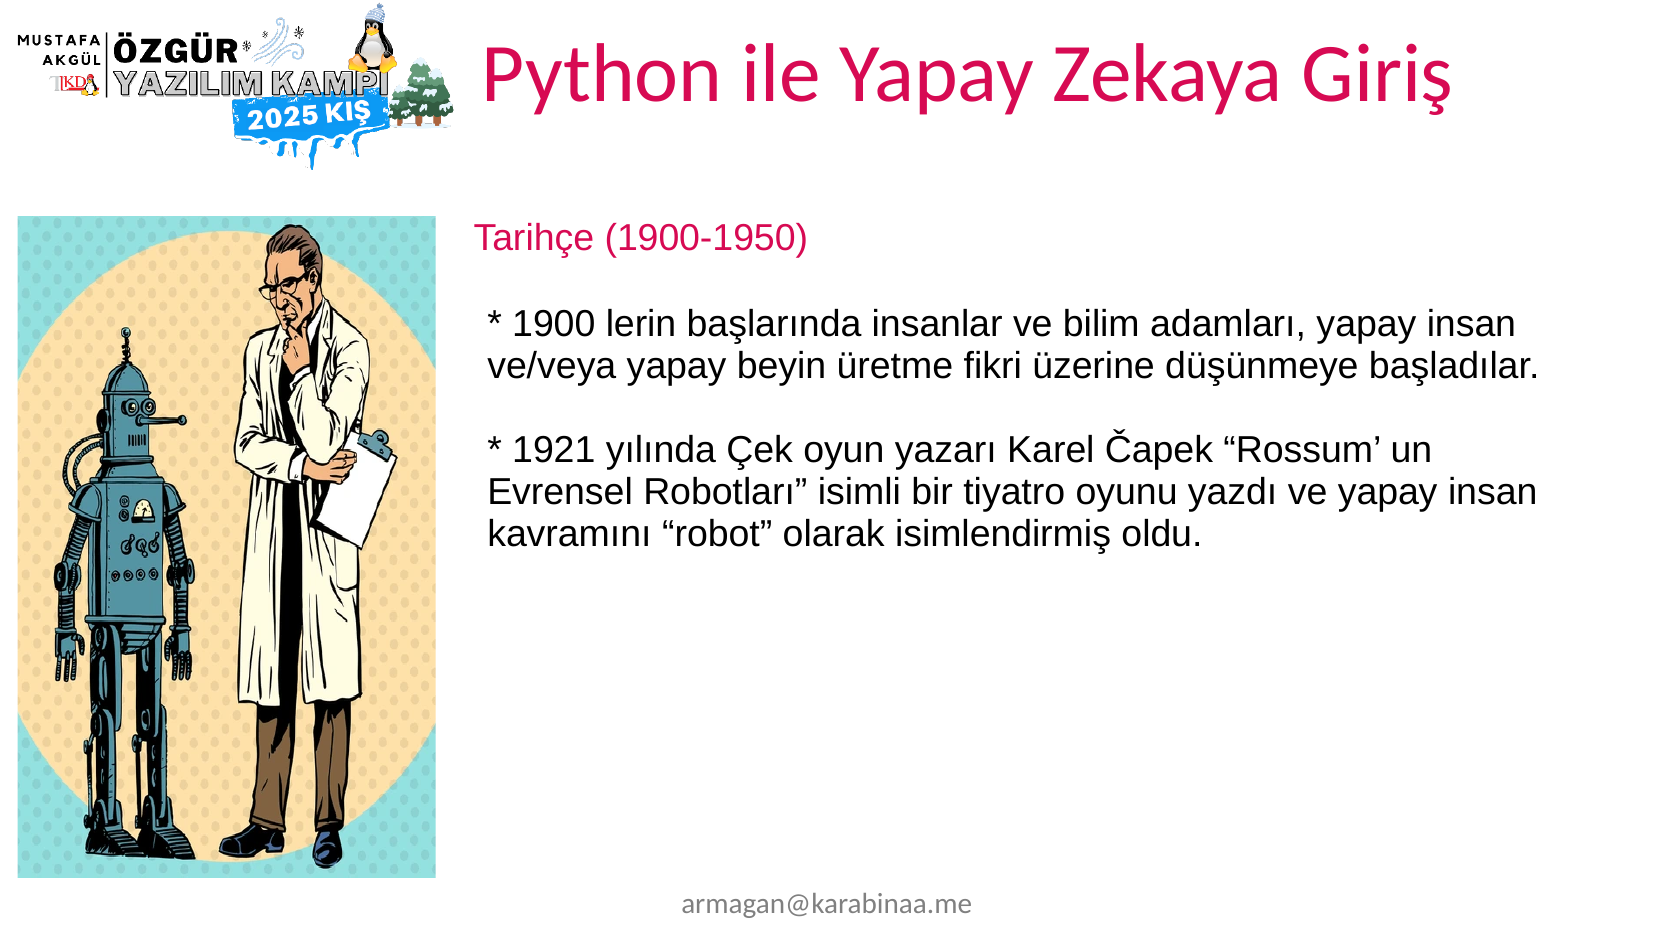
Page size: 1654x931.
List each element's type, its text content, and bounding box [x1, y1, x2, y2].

text_box Tarihçe (1900-1950) [458, 208, 886, 308]
text_box Python ile Yapay Zekaya Giriş [467, 10, 1654, 126]
picture [17, 216, 436, 878]
picture [0, 0, 463, 177]
text_box * 1900 lerin başlarında insanlar ve bilim adamları, yapay insan ve/veya yapay beyin üretme fikri üzerine düşünmeye başladılar. * 1921 yılında Çek oyun yazarı Karel Čapek “Rossum’ un Evrensel Robotları” isimli bir tiyatro oyunu yazdı ve yapay insan kavramını “robot” olarak isimlendirmiş oldu. [472, 295, 1595, 878]
text_box armagan@karabinaa.me [0, 877, 1654, 928]
